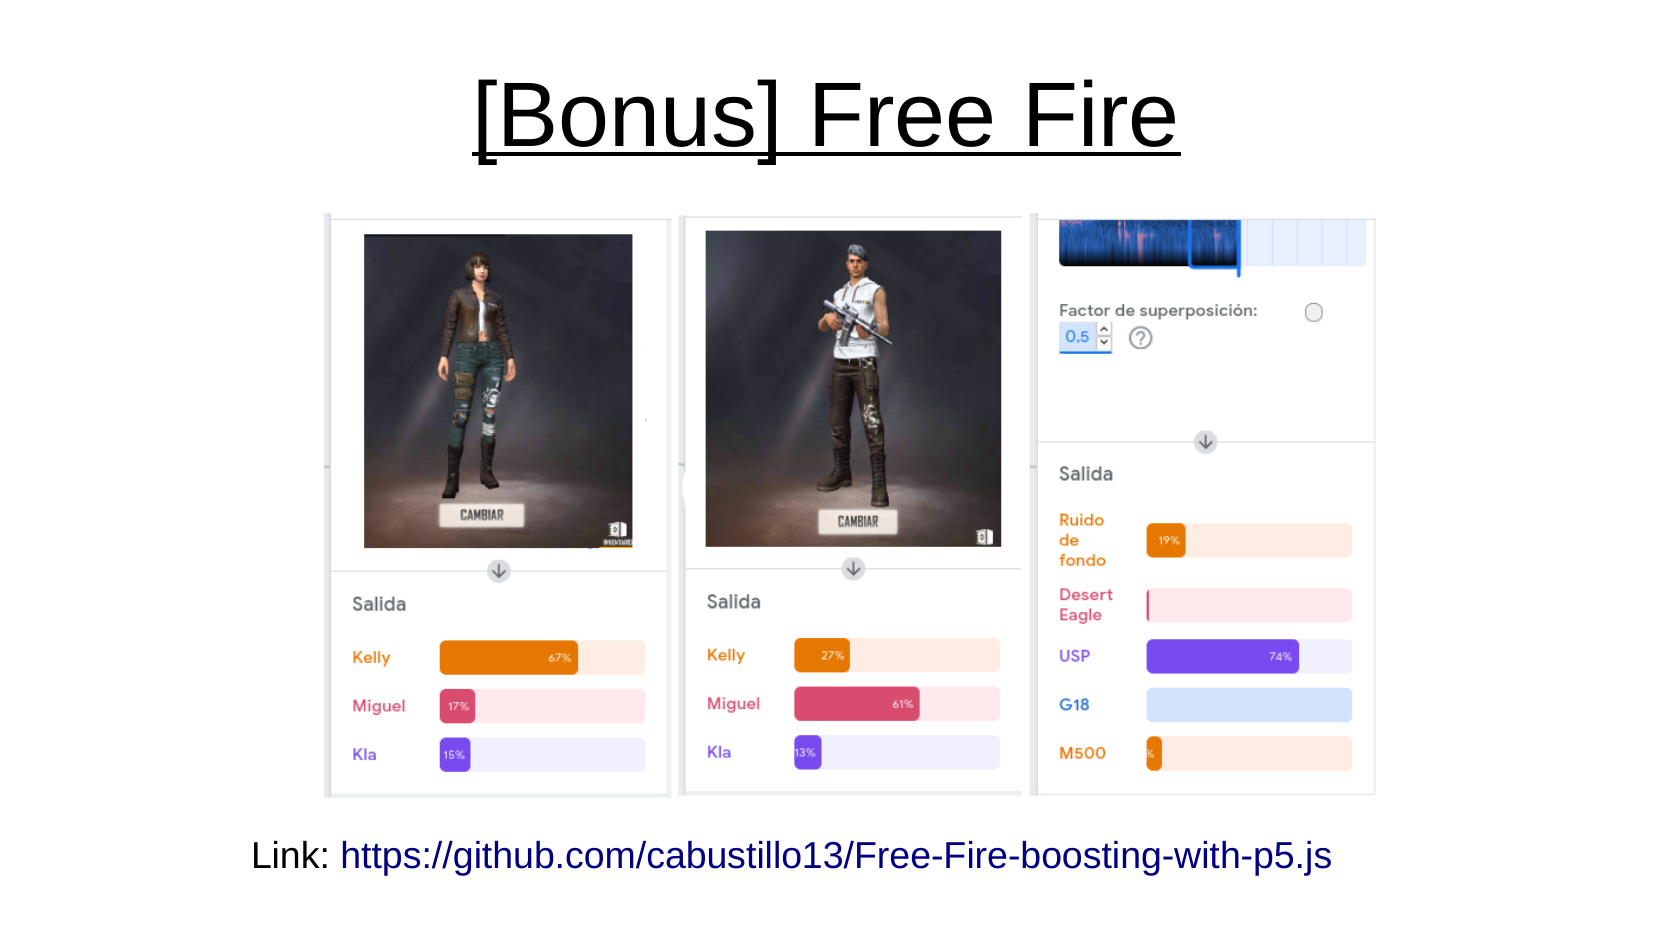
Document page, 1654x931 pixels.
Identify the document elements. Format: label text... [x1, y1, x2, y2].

picture [324, 213, 1376, 798]
title [Bonus] Free Fire [82, 37, 1571, 193]
text_box Link: https://github.com/cabustillo13/Free-Fire-boosting-with-p5.js [236, 826, 1506, 884]
